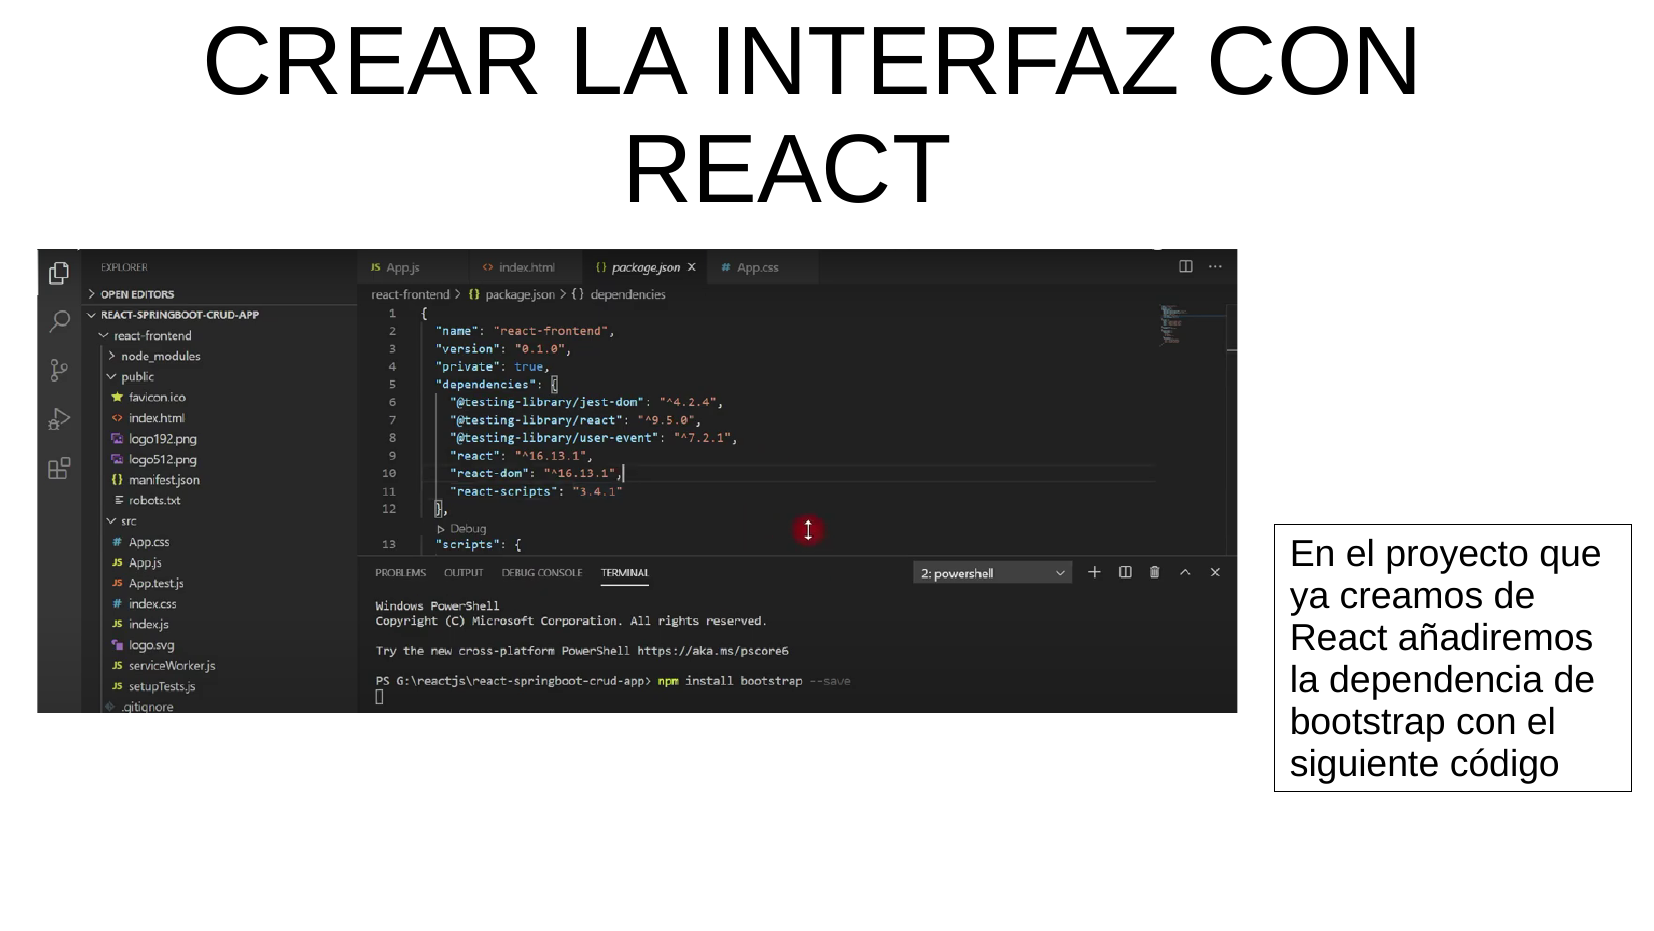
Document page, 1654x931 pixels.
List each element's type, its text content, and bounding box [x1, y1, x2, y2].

text_box En el proyecto que ya creamos de React añadiremos la dependencia de bootstrap con el siguiente código [1274, 524, 1632, 792]
picture [37, 249, 1238, 713]
title CREAR LA INTERFAZ CON REACT [82, 6, 1571, 224]
